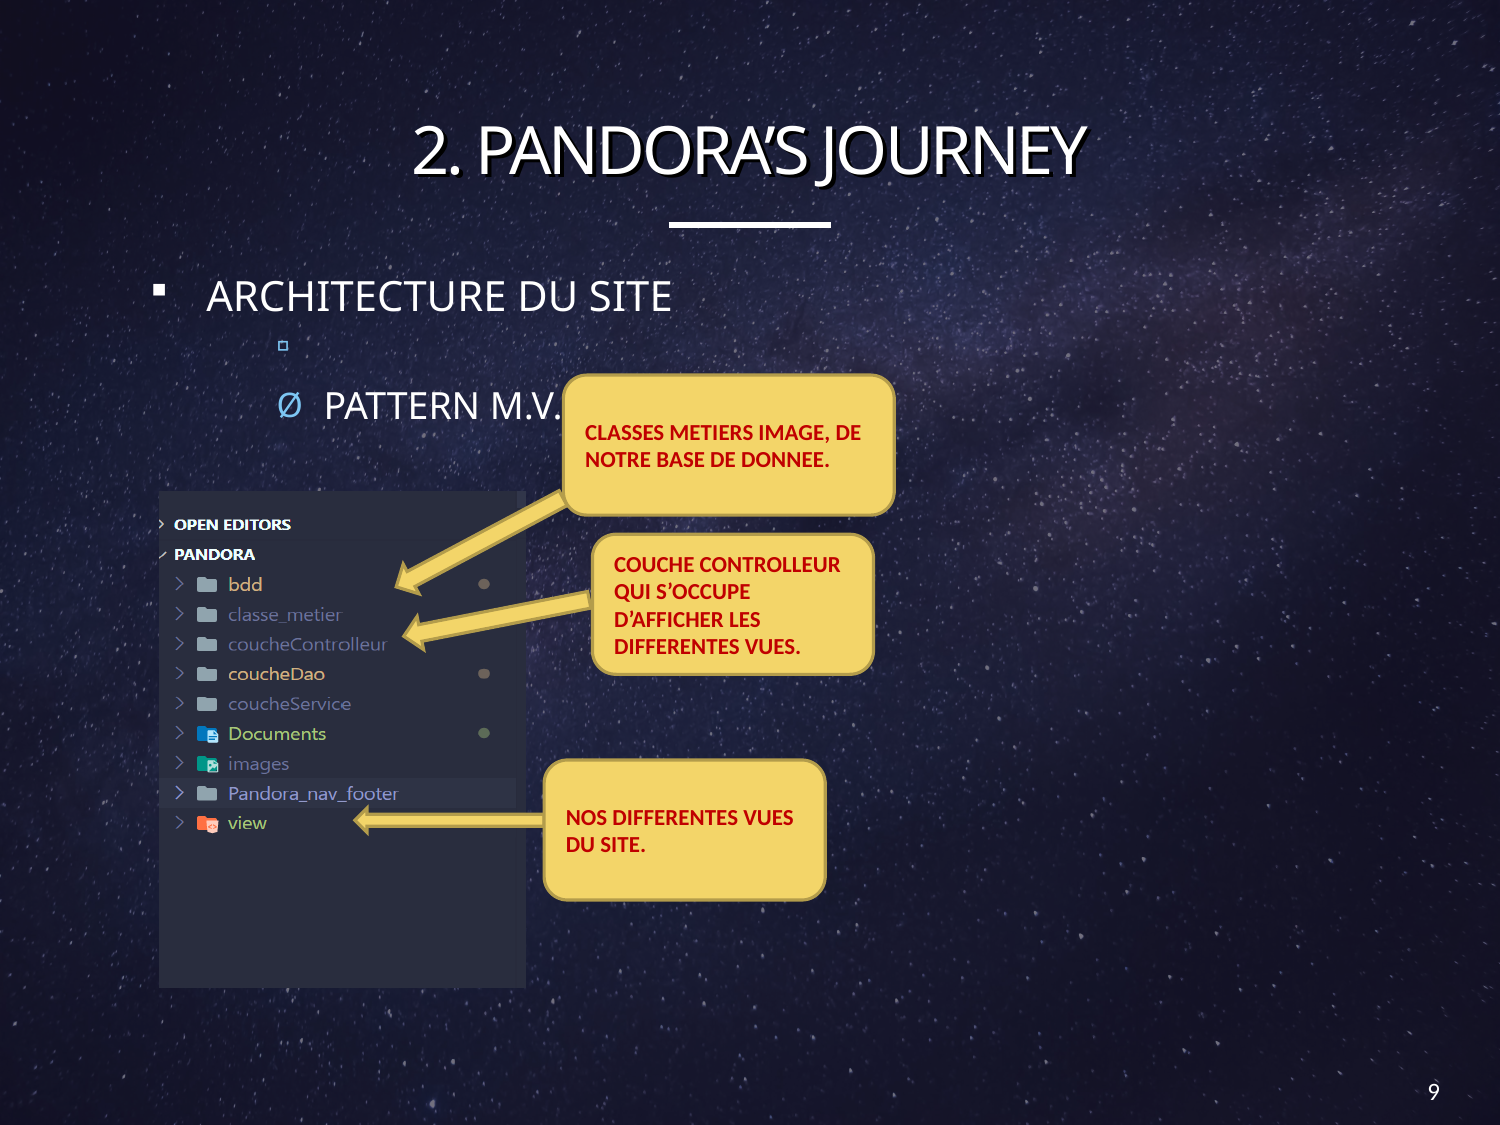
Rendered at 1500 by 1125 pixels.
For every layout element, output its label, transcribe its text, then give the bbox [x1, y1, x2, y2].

text_box [396, 490, 567, 594]
text_box [354, 808, 544, 833]
title 2. PANDORA’S JOURNEY [112, 99, 1388, 200]
text_box CLASSES METIERS IMAGE, DE NOTRE BASE DE DONNEE. [563, 375, 895, 516]
text_box NOS DIFFERENTES VUES DU SITE. [544, 759, 826, 901]
list ARCHITECTURE DU SITE PATTERN M.V.C. : [112, 262, 1388, 1013]
text_box [1412, 1052, 1488, 1113]
picture [159, 491, 526, 988]
text_box [403, 591, 591, 650]
text_box COUCHE CONTROLLEUR QUI S’OCCUPE D’AFFICHER LES DIFFERENTES VUES. [592, 534, 874, 675]
